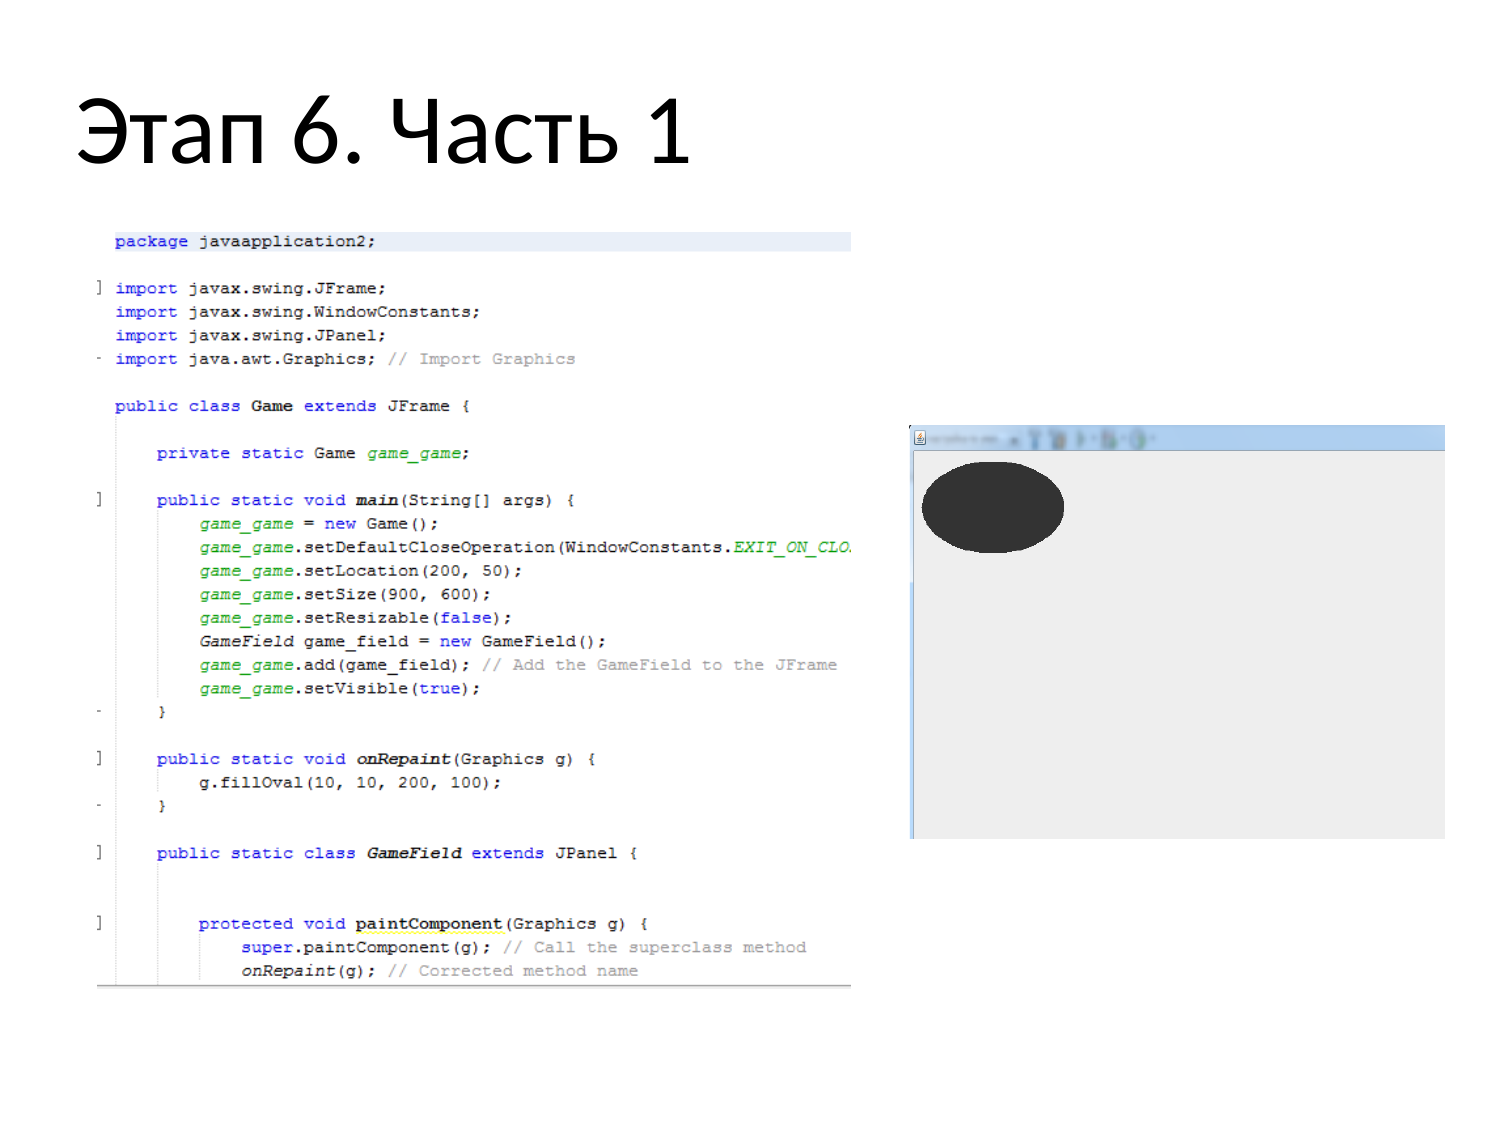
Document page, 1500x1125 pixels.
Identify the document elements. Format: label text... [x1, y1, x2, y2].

picture [97, 232, 851, 989]
picture [909, 425, 1445, 839]
title Этап 6. Часть 1 [75, 45, 1425, 233]
